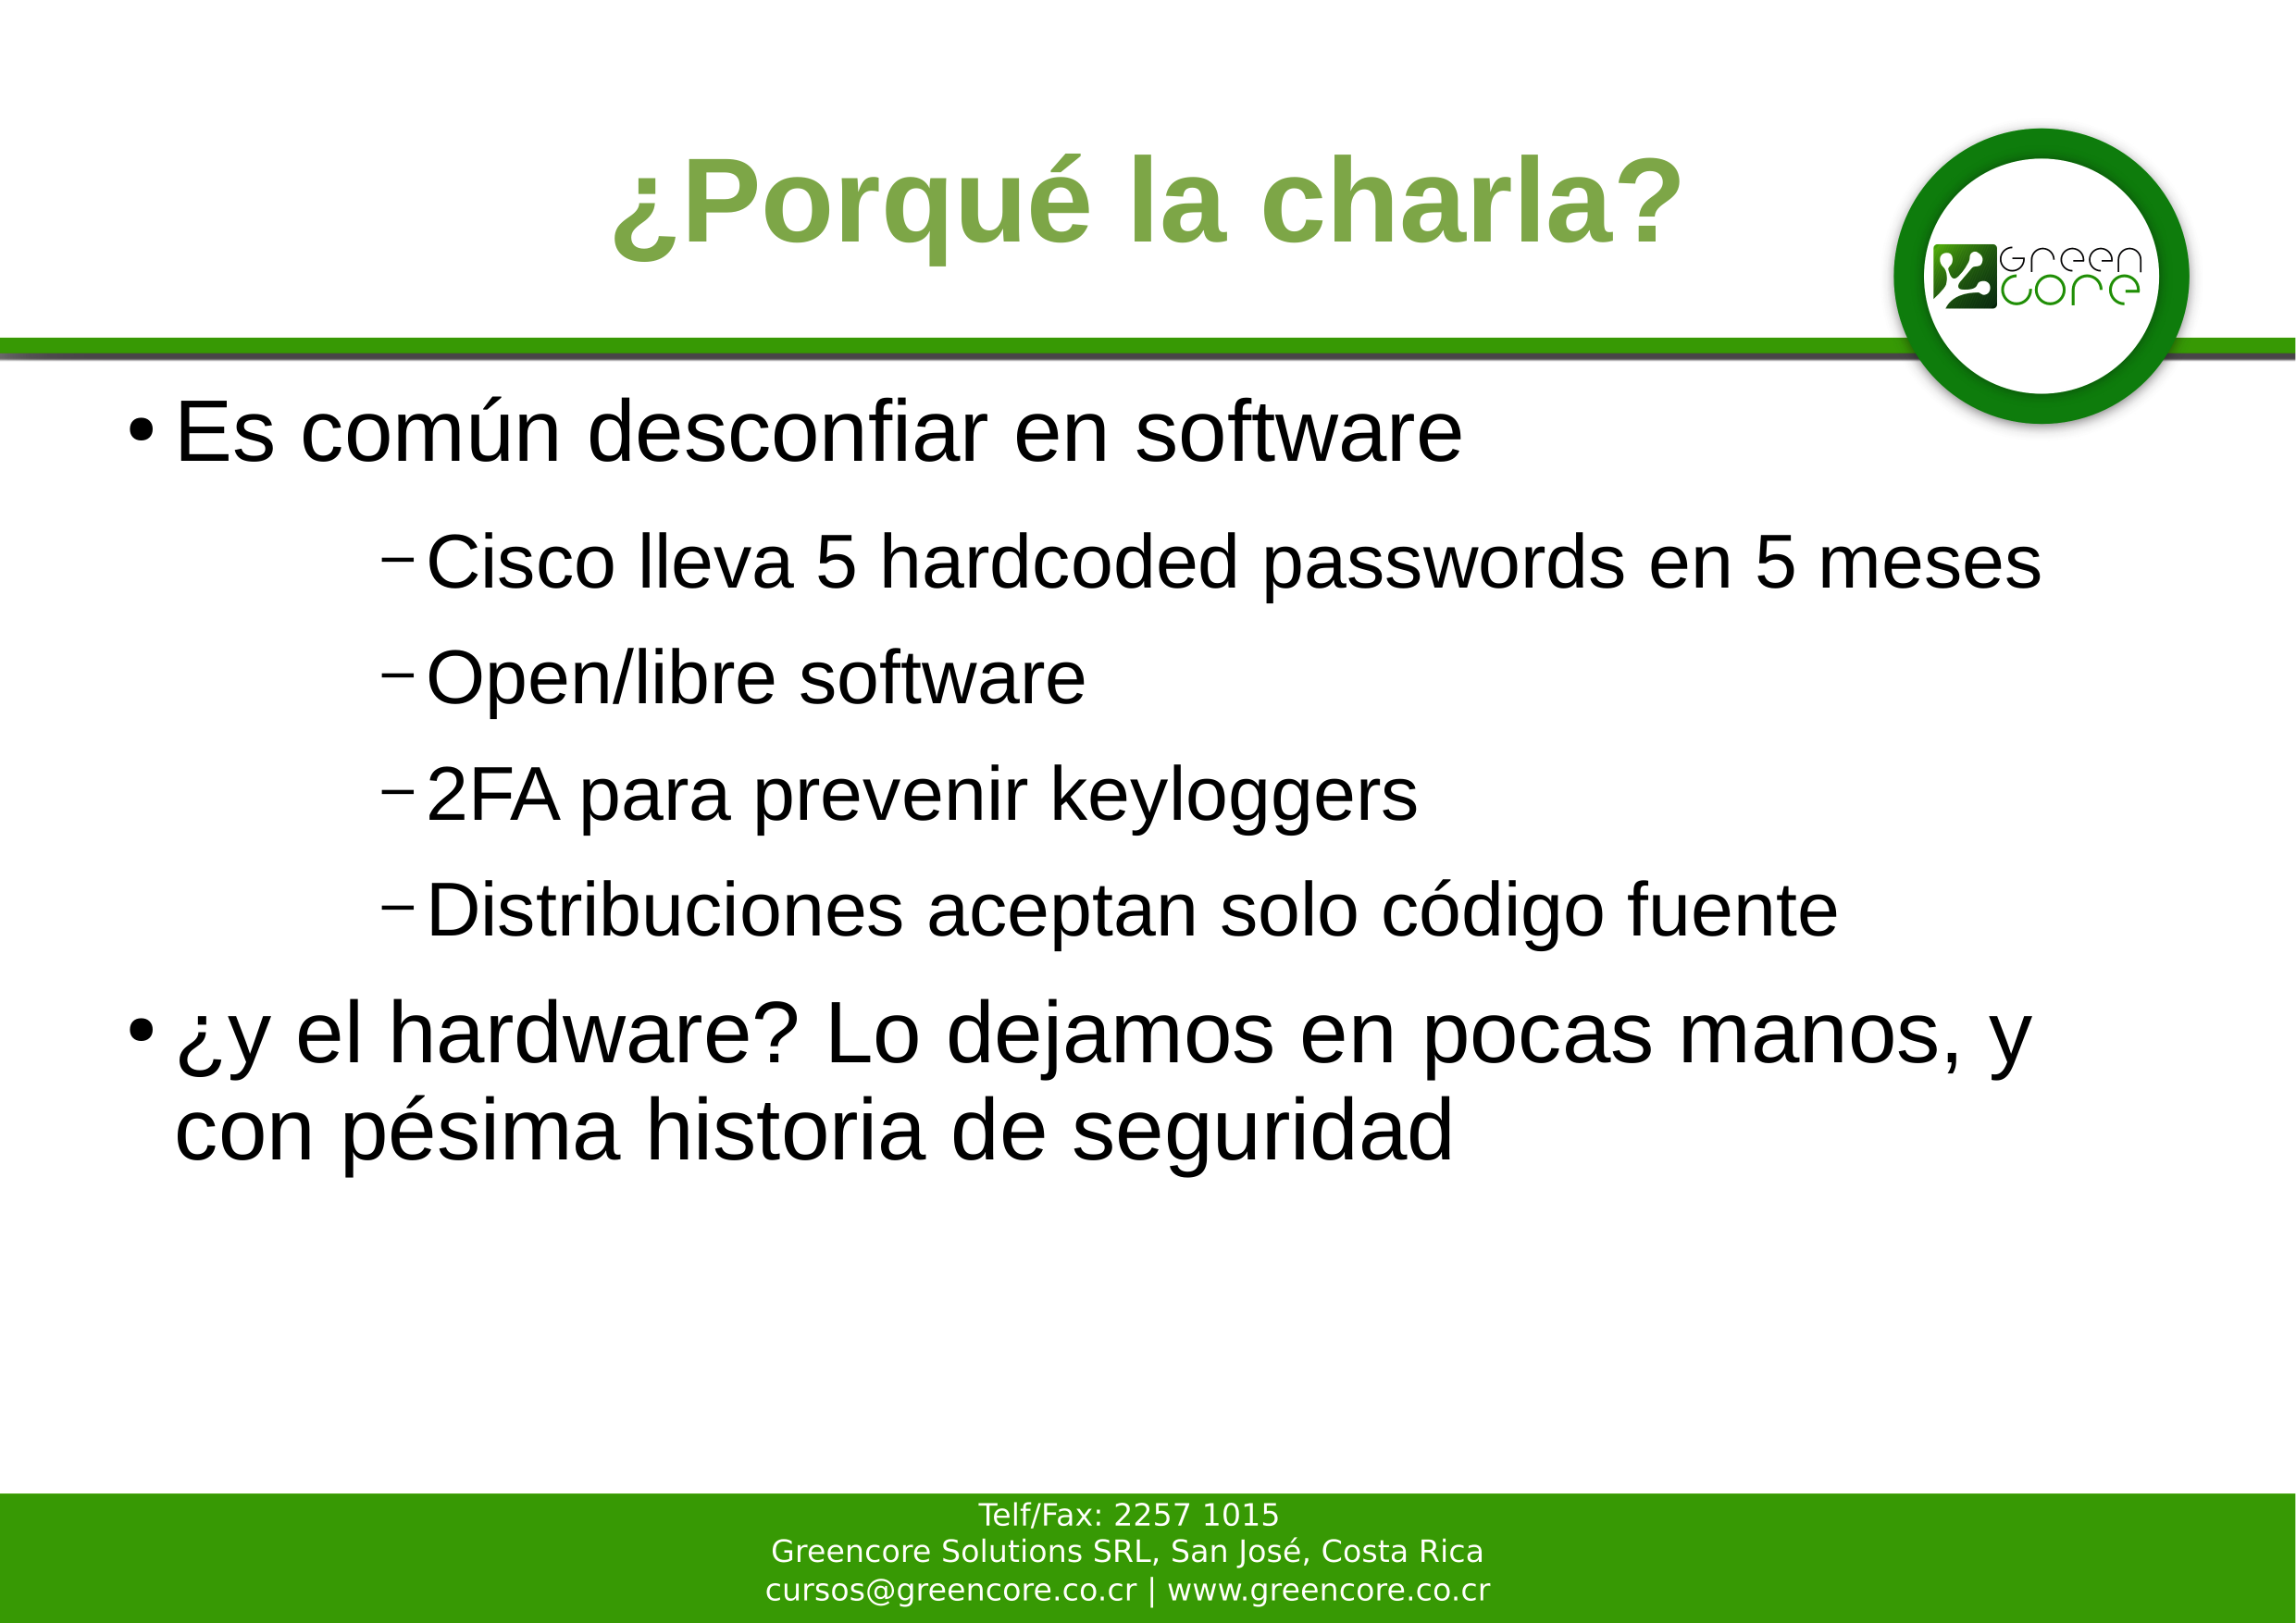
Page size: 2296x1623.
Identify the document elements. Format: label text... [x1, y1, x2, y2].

picture [0, 0, 2296, 1623]
title ¿Porqué la charla? [115, 64, 2181, 336]
list Es común desconfiar en software Cisco lleva 5 hardcoded passwords en 5 meses Open/libre software 2FA para prevenir keyloggers Distribuciones aceptan solo código fuente ¿y el hardware? Lo dejamos en pocas manos, y con pésima historia de seguridad [109, 382, 2176, 1492]
